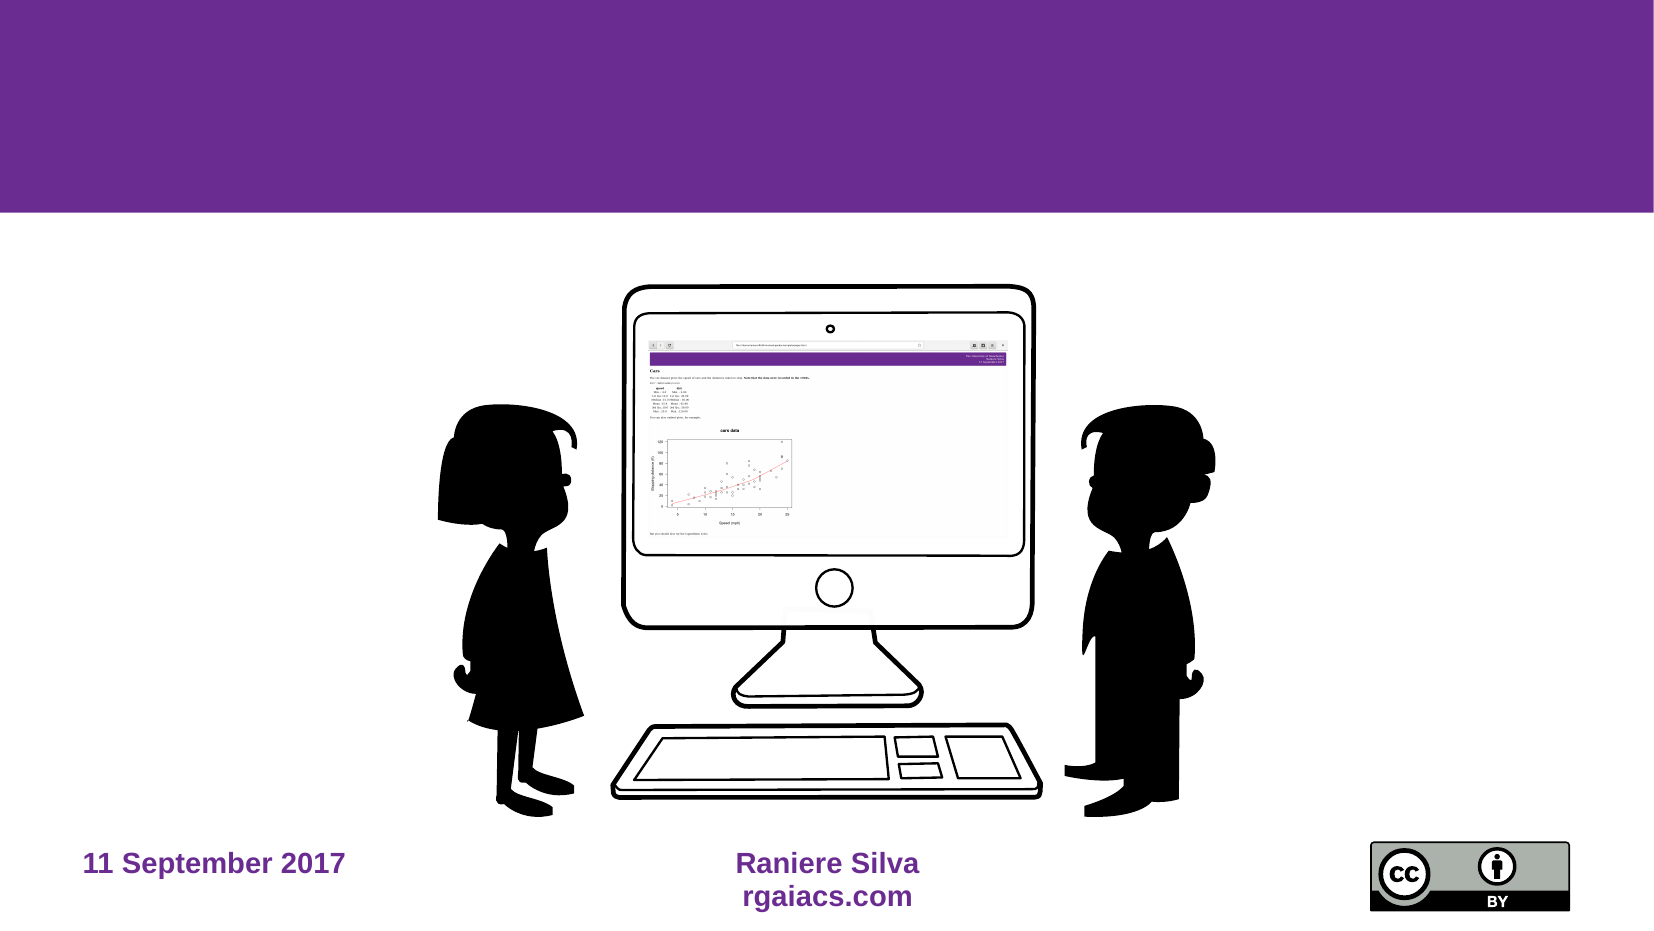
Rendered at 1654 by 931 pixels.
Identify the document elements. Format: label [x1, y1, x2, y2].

picture [413, 217, 1241, 839]
